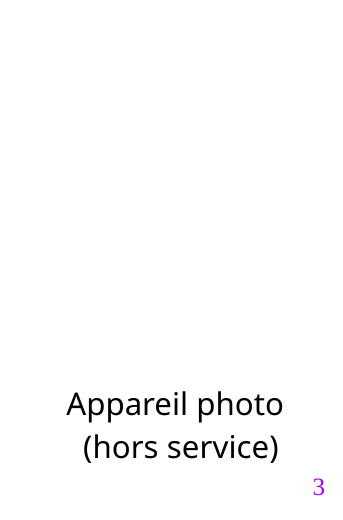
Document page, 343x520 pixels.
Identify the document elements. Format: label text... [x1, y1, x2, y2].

picture [0, 76, 343, 420]
text_box Appareil photo (hors service) [51, 420, 311, 463]
